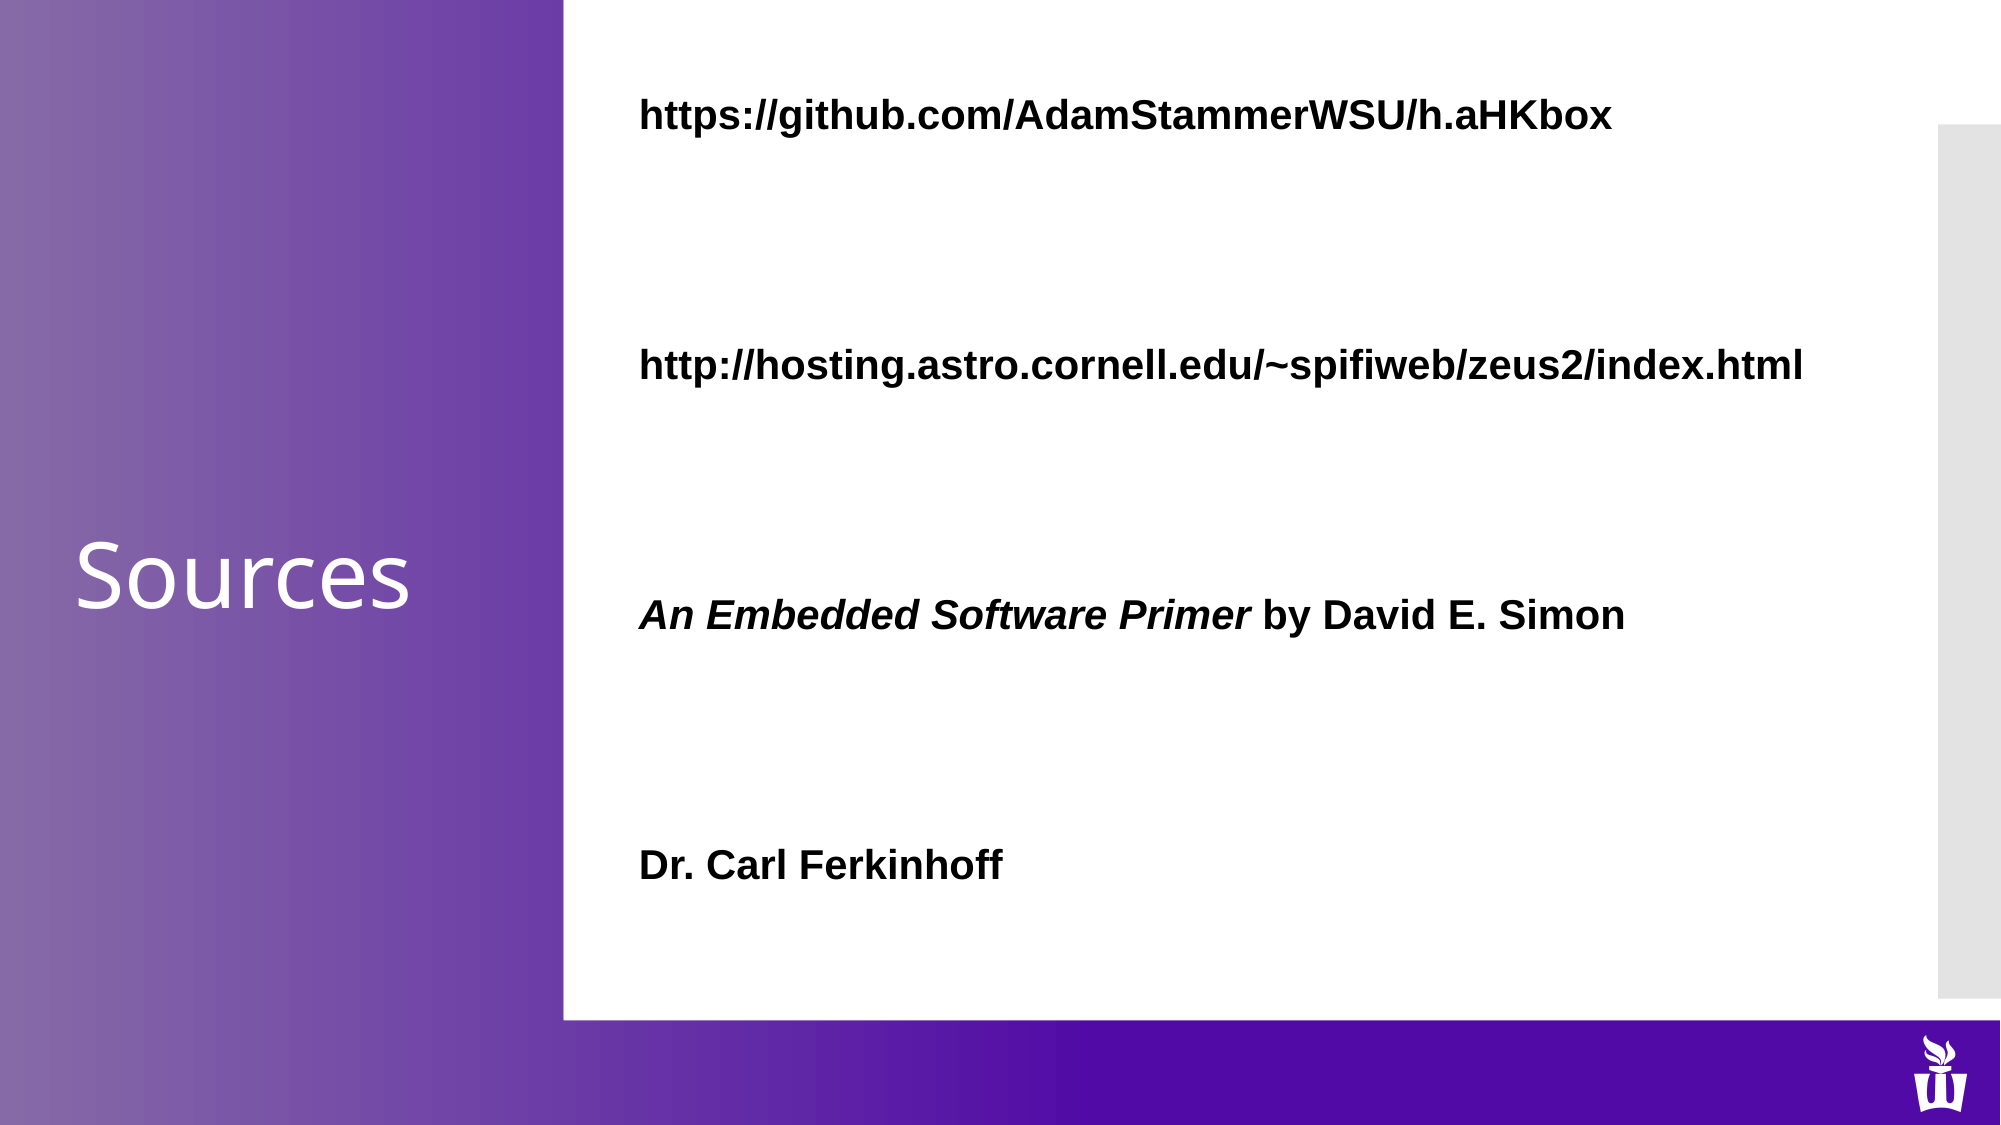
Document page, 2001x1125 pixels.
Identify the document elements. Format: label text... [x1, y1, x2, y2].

picture [0, 0, 2000, 1125]
text_box Sources [60, 510, 624, 638]
text_box https://github.com/AdamStammerWSU/h.aHKbox http://hosting.astro.cornell.edu/~spifiweb/zeus2/index.html An Embedded Software Primer by David E. Simon Dr. Carl Ferkinhoff [624, 29, 1936, 991]
